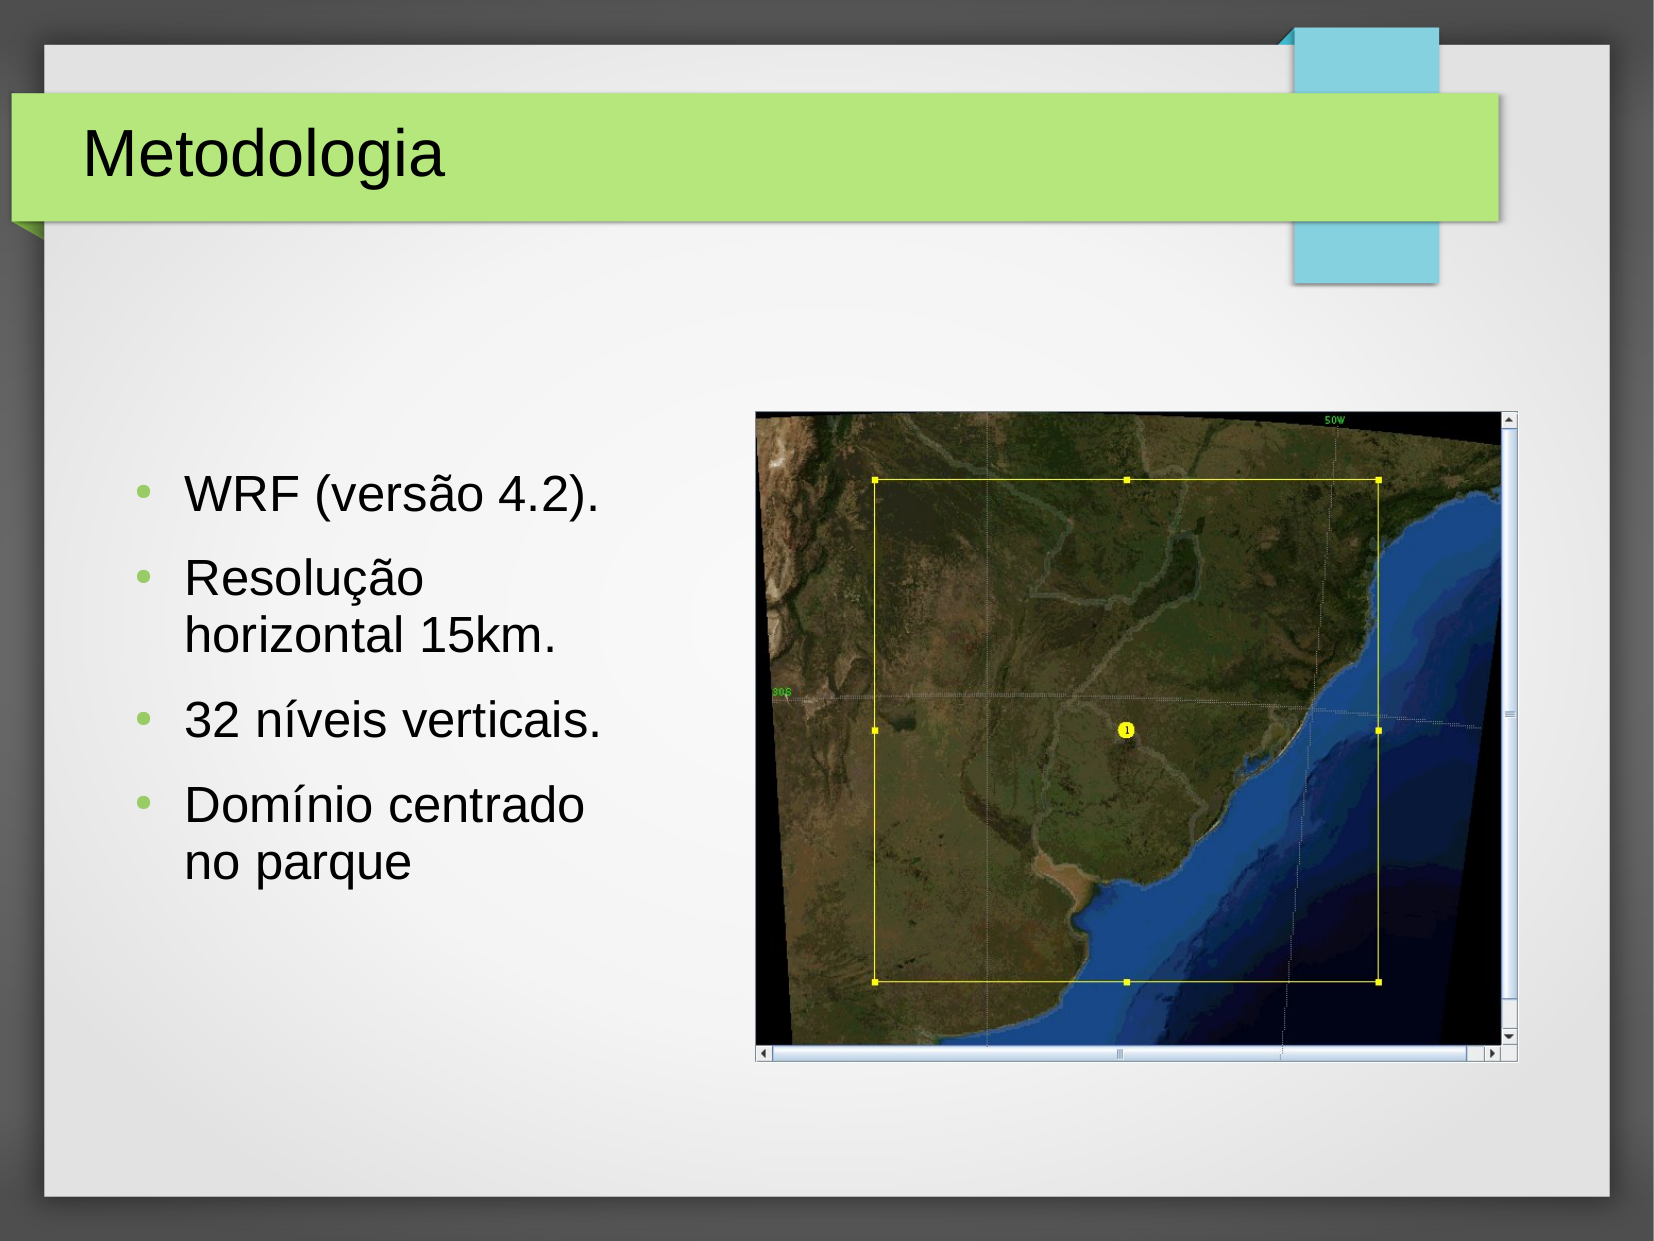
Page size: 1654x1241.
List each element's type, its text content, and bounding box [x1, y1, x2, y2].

title Metodologia [82, 94, 1264, 213]
picture [0, 0, 1654, 1241]
list WRF (versão 4.2). Resolução horizontal 15km. 32 níveis verticais. Domínio centrado no parque [82, 295, 615, 1015]
